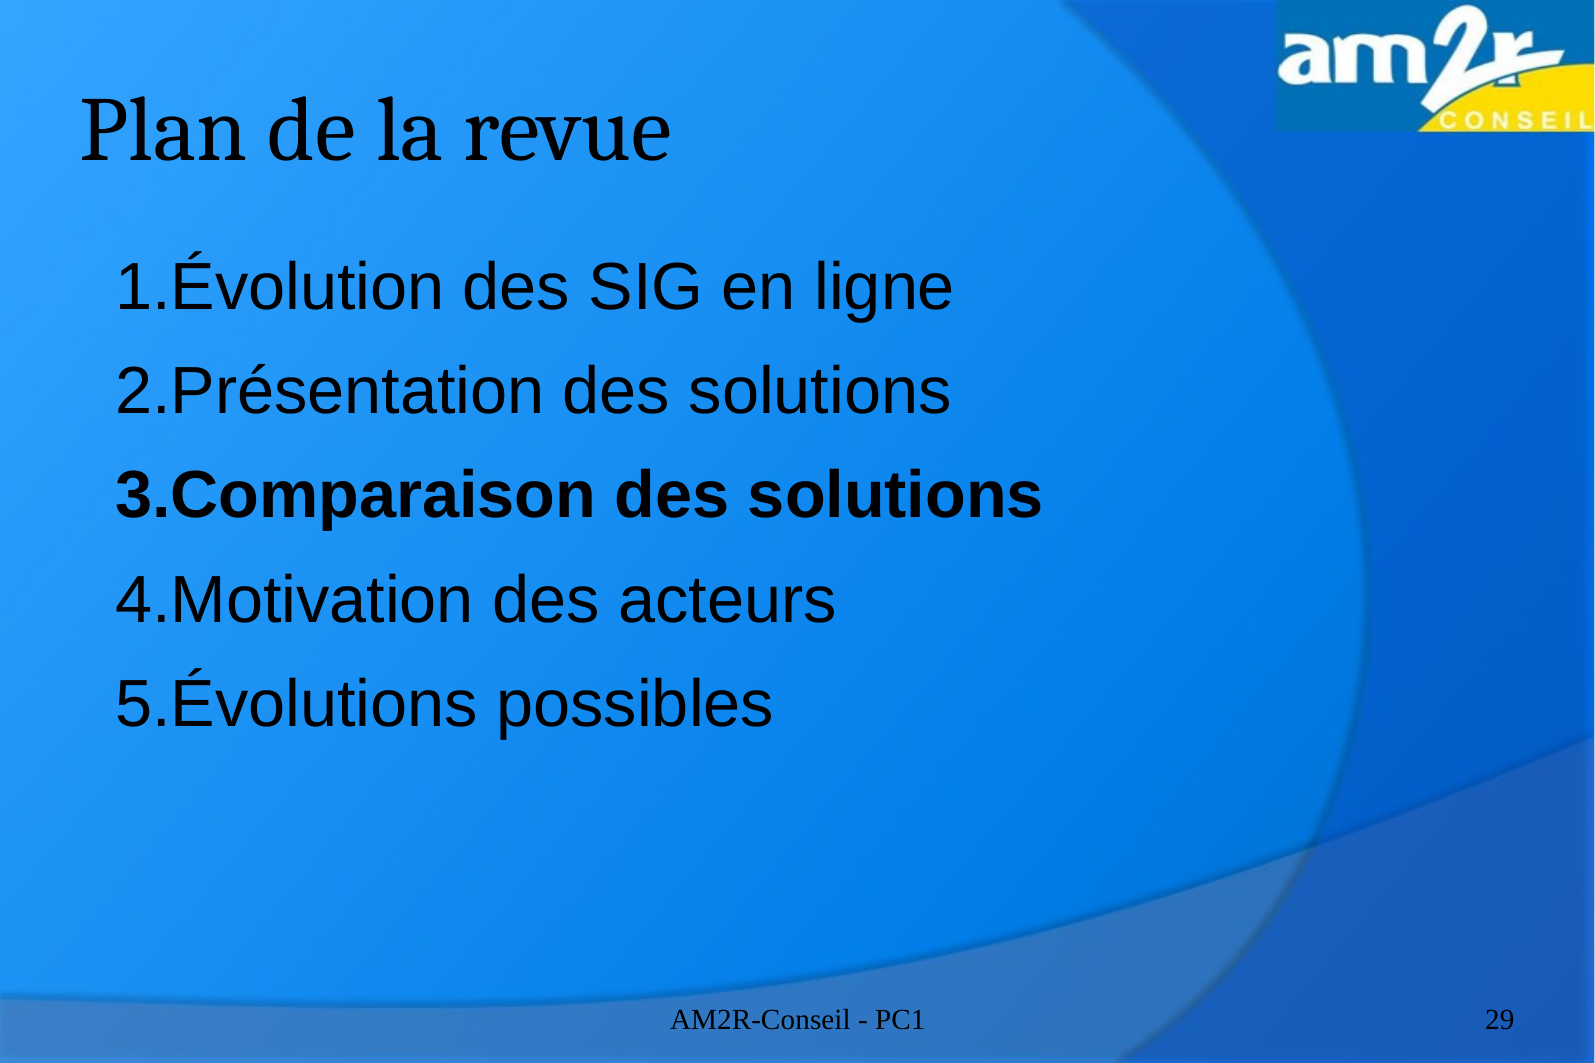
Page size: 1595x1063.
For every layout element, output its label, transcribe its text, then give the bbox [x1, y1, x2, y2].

list Évolution des SIG en ligne Présentation des solutions Comparaison des solutions Motivation des acteurs Évolutions possibles [79, 248, 1515, 960]
title Plan de la revue [79, 42, 1152, 220]
picture [0, 0, 1595, 1063]
